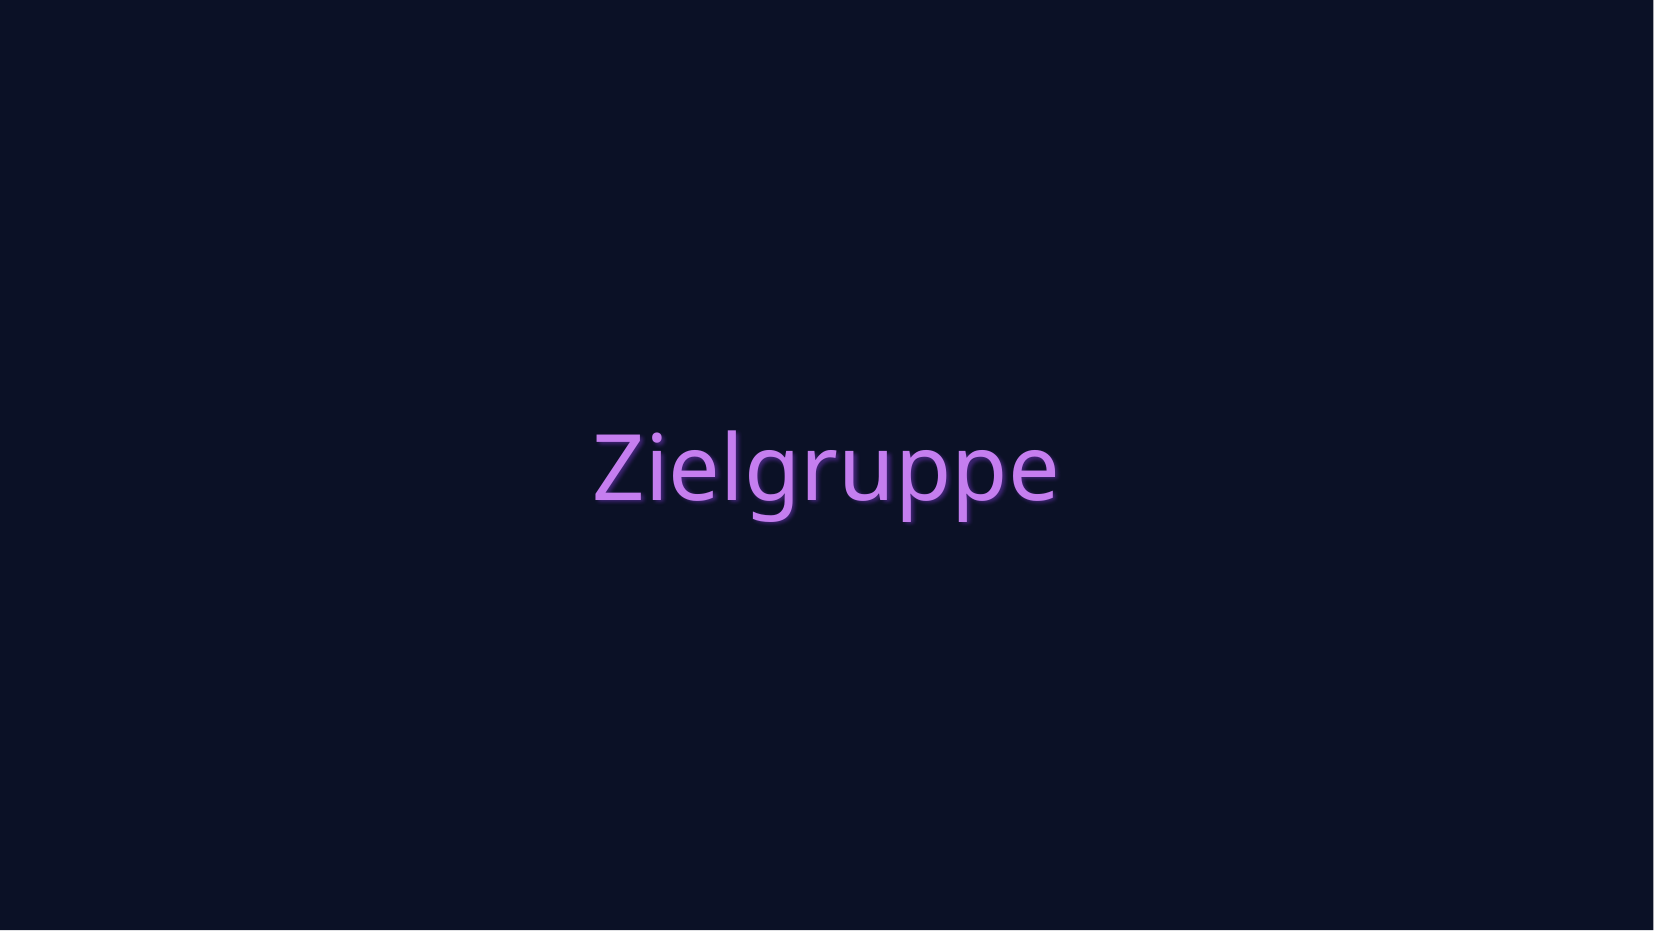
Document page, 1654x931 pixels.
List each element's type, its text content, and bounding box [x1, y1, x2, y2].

title Zielgruppe [82, 387, 1571, 543]
